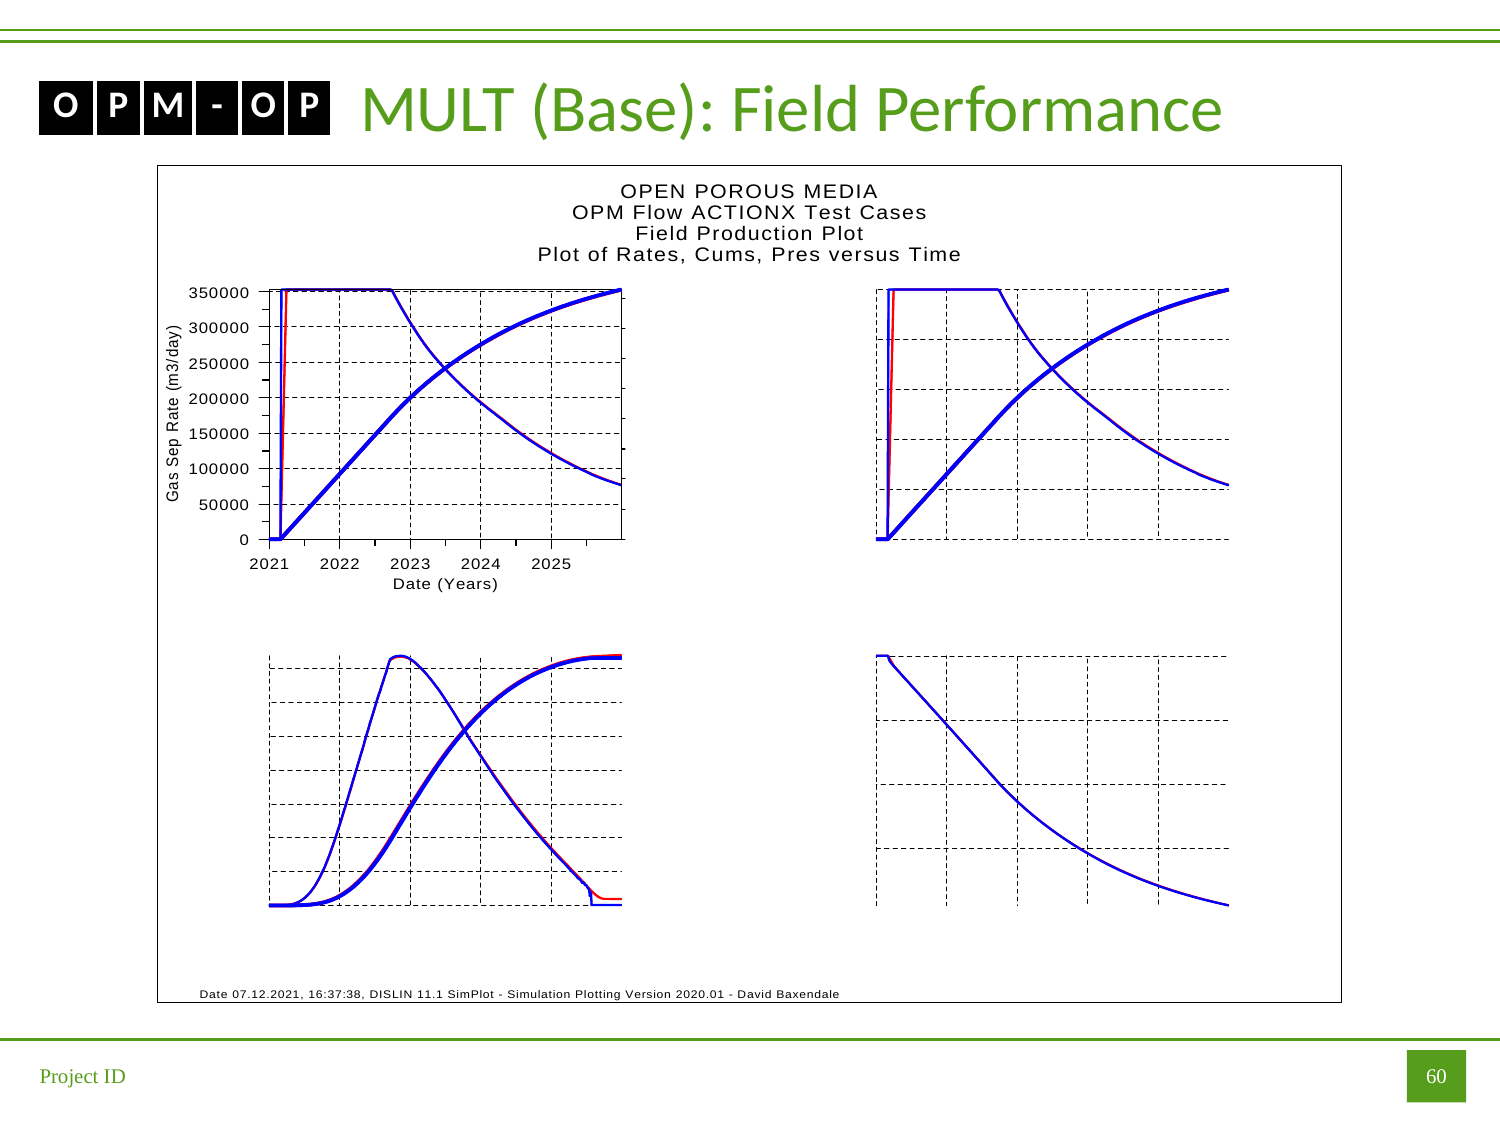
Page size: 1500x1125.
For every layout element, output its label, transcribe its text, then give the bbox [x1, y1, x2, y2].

title MULT (Base): Field Performance [360, 77, 1425, 153]
picture [157, 165, 1343, 1004]
